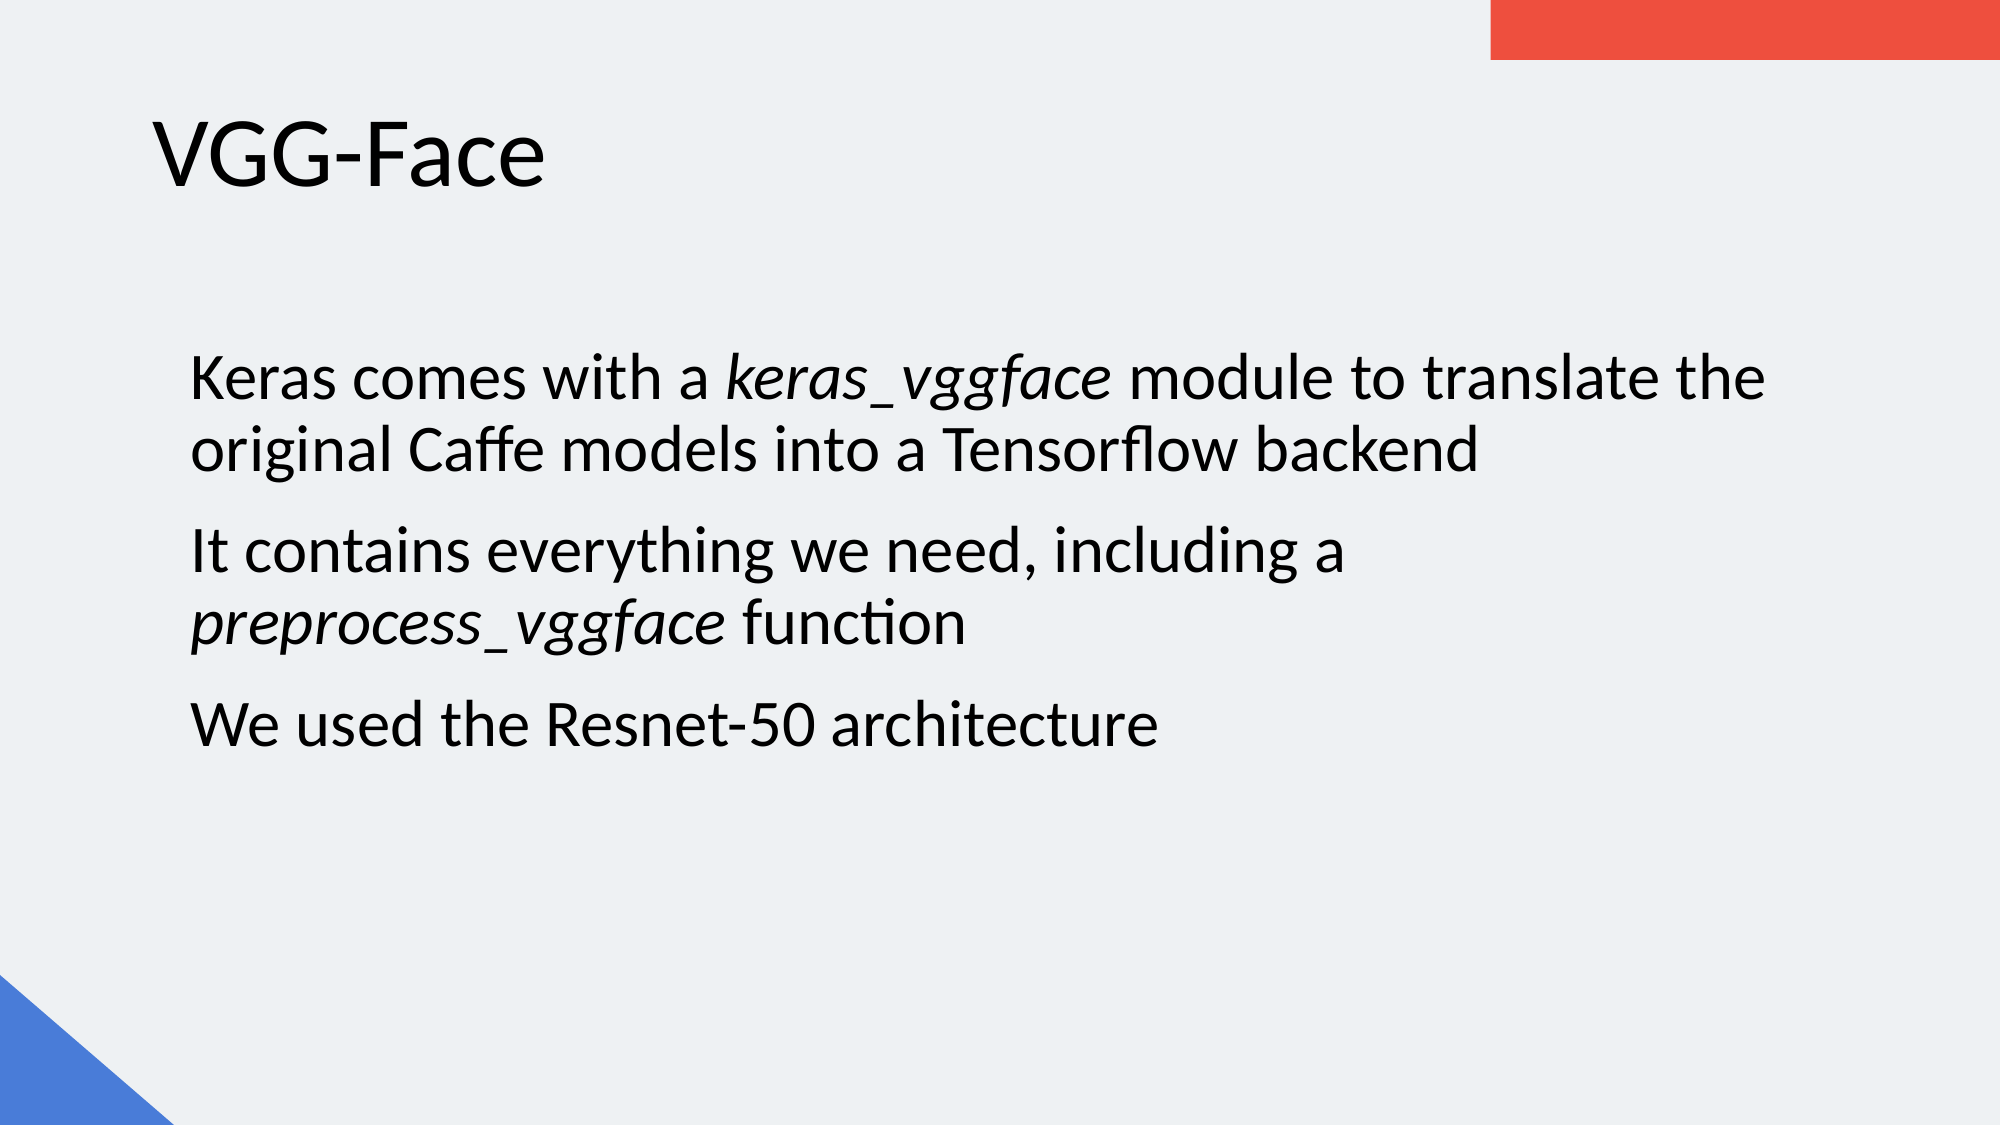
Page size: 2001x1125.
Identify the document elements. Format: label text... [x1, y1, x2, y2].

title VGG-Face [137, 37, 1863, 224]
text_box [1490, 0, 2000, 60]
list Keras comes with a keras_vggface module to translate the original Caffe models into a Tensorflow backend It contains everything we need, including a preprocess_vggface function We used the Resnet-50 architecture [105, 224, 1906, 1081]
text_box [0, 974, 174, 1125]
